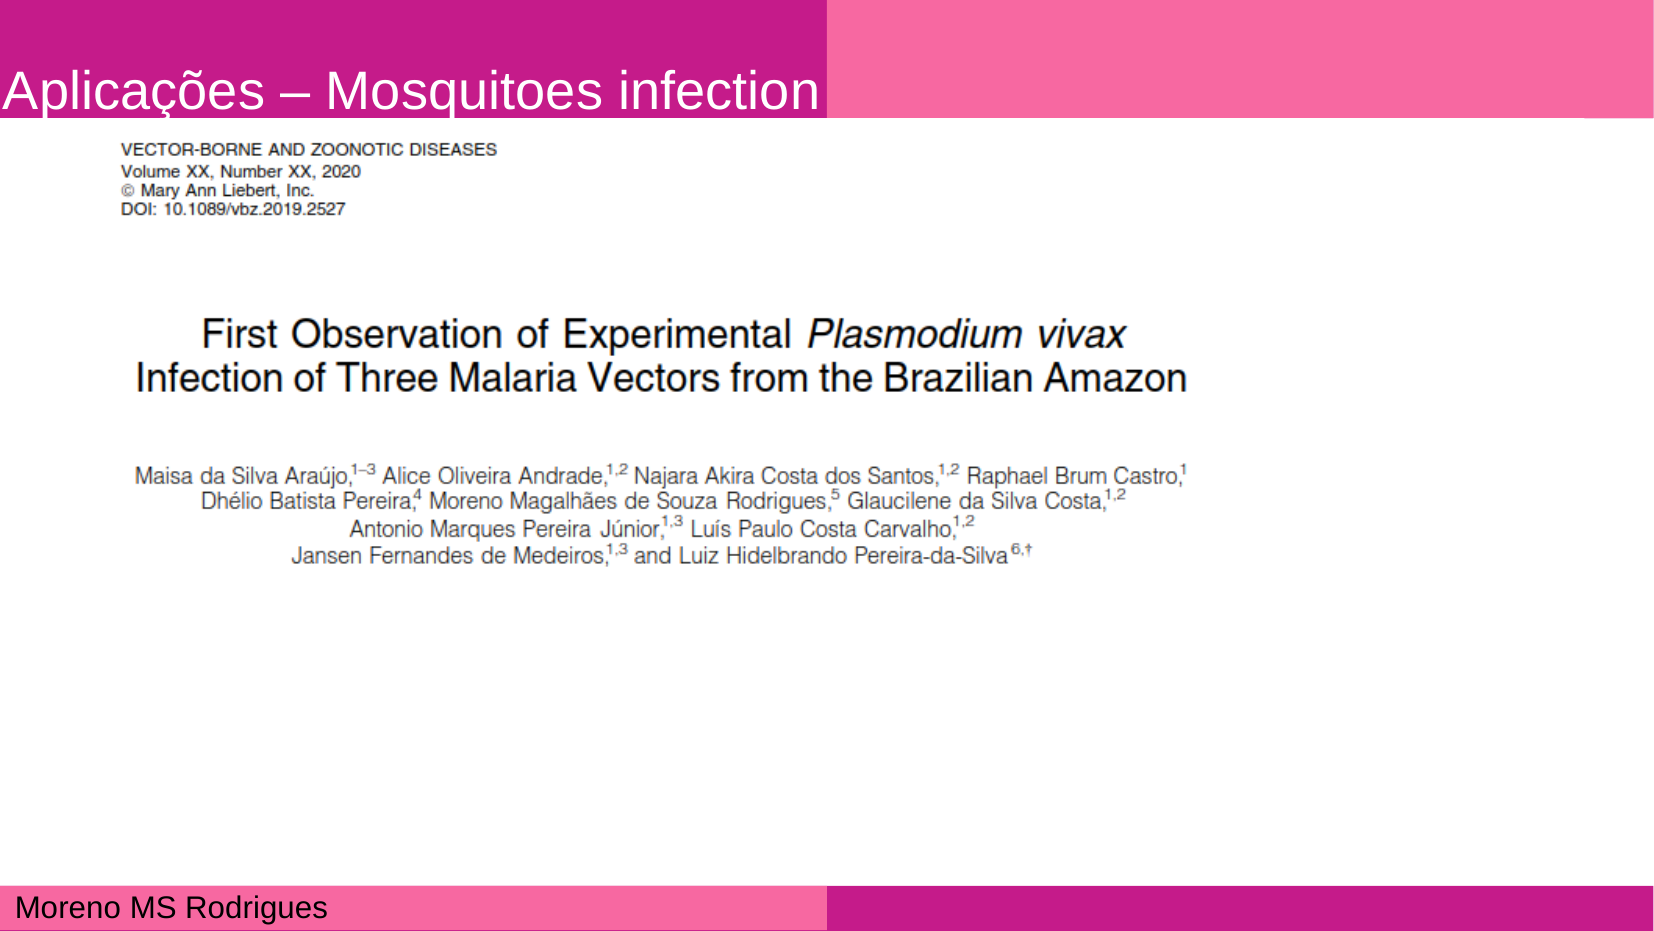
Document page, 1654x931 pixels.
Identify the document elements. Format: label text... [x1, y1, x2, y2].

text_box Aplicações – Mosquitoes infection [0, 53, 886, 118]
picture [0, 118, 1585, 581]
text_box [0, 0, 1654, 119]
text_box Moreno MS Rodrigues [0, 882, 404, 931]
text_box [404, 885, 1654, 931]
